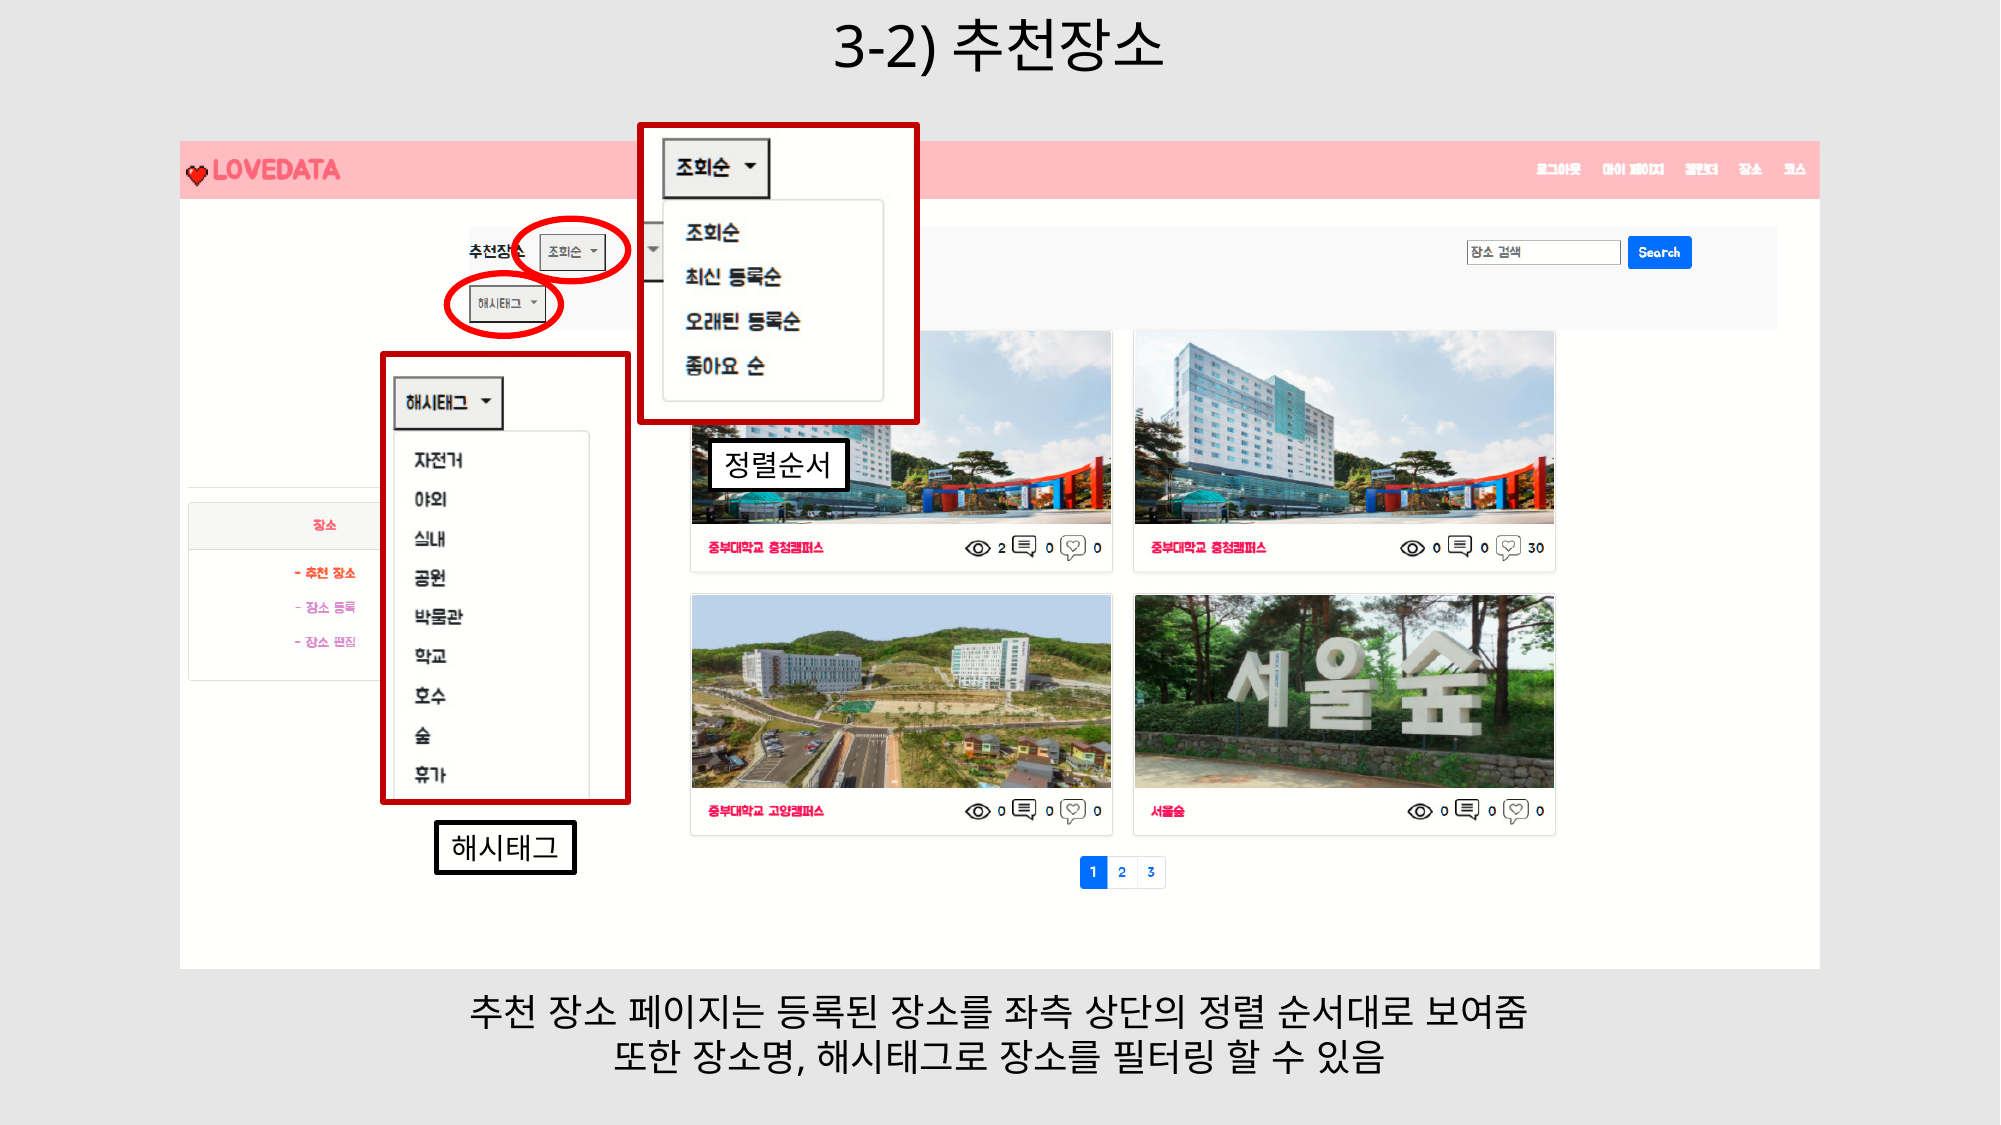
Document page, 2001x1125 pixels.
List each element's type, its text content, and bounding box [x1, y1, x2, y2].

text_box 정렬순서 [709, 440, 848, 491]
text_box 추천 장소 페이지는 등록된 장소를 좌측 상단의 정렬 순서대로 보여줌 또한 장소명, 해시태그로 장소를 필터링 할 수 있음 [454, 981, 1545, 1087]
picture [180, 141, 1820, 969]
text_box 해시태그 [436, 822, 575, 873]
picture [643, 127, 914, 419]
text_box 3-2) 추천장소 [564, 2, 1436, 87]
